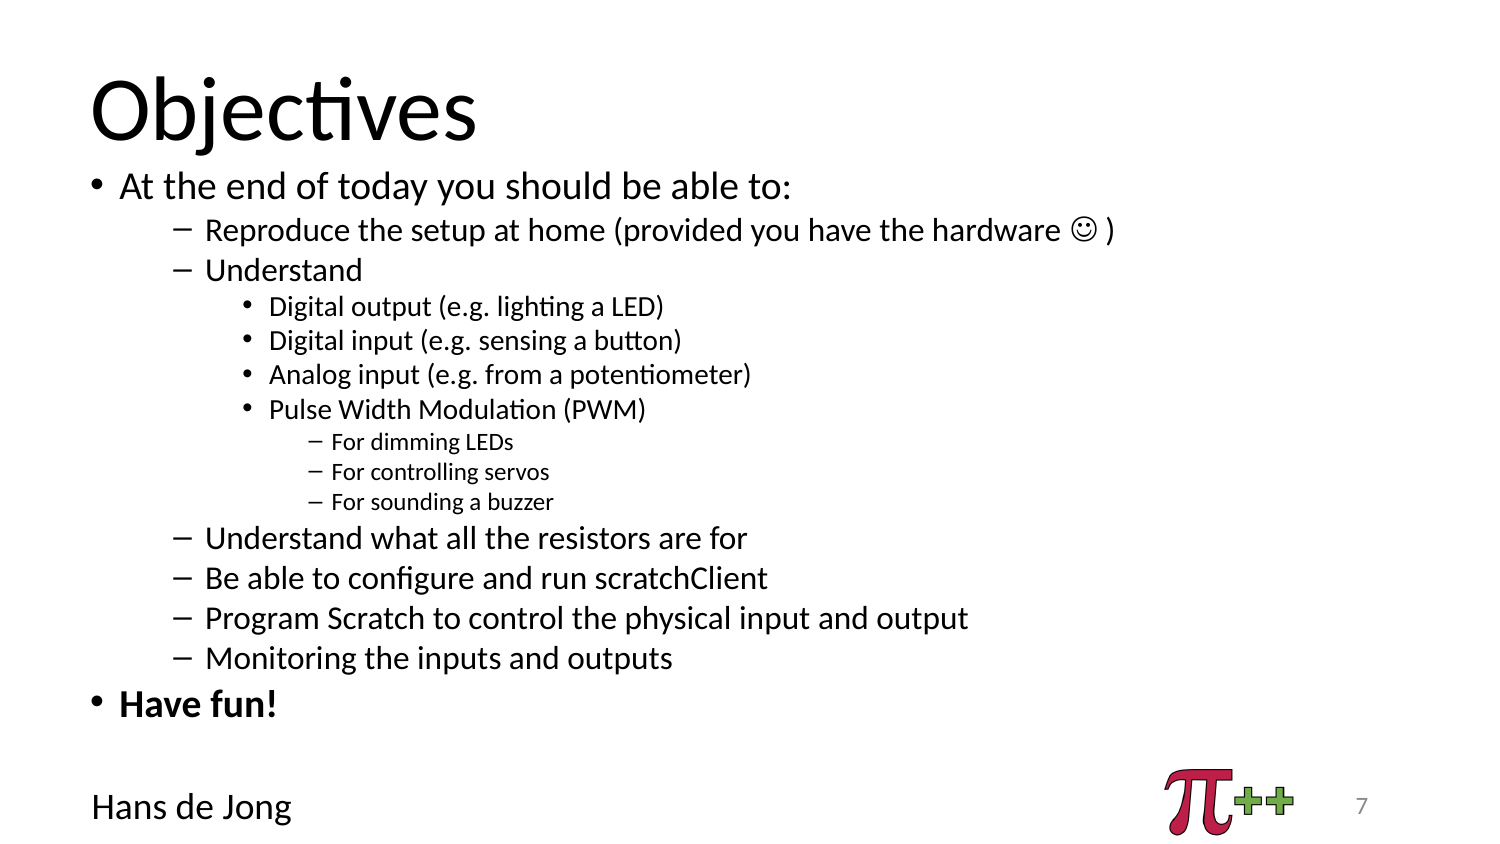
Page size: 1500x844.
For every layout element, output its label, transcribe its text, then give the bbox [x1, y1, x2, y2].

title Objectives [75, 33, 1426, 161]
list At the end of today you should be able to: Reproduce the setup at home (provided you have the hardware  ) Understand Digital output (e.g. lighting a LED) Digital input (e.g. sensing a button) Analog input (e.g. from a potentiometer) Pulse Width Modulation (PWM) For dimming LEDs For controlling servos For sounding a buzzer Understand what all the resistors are for Be able to configure and run scratchClient Program Scratch to control the physical input and output Monitoring the inputs and outputs Have fun! [75, 161, 1426, 754]
text_box 7 [1340, 782, 1426, 827]
